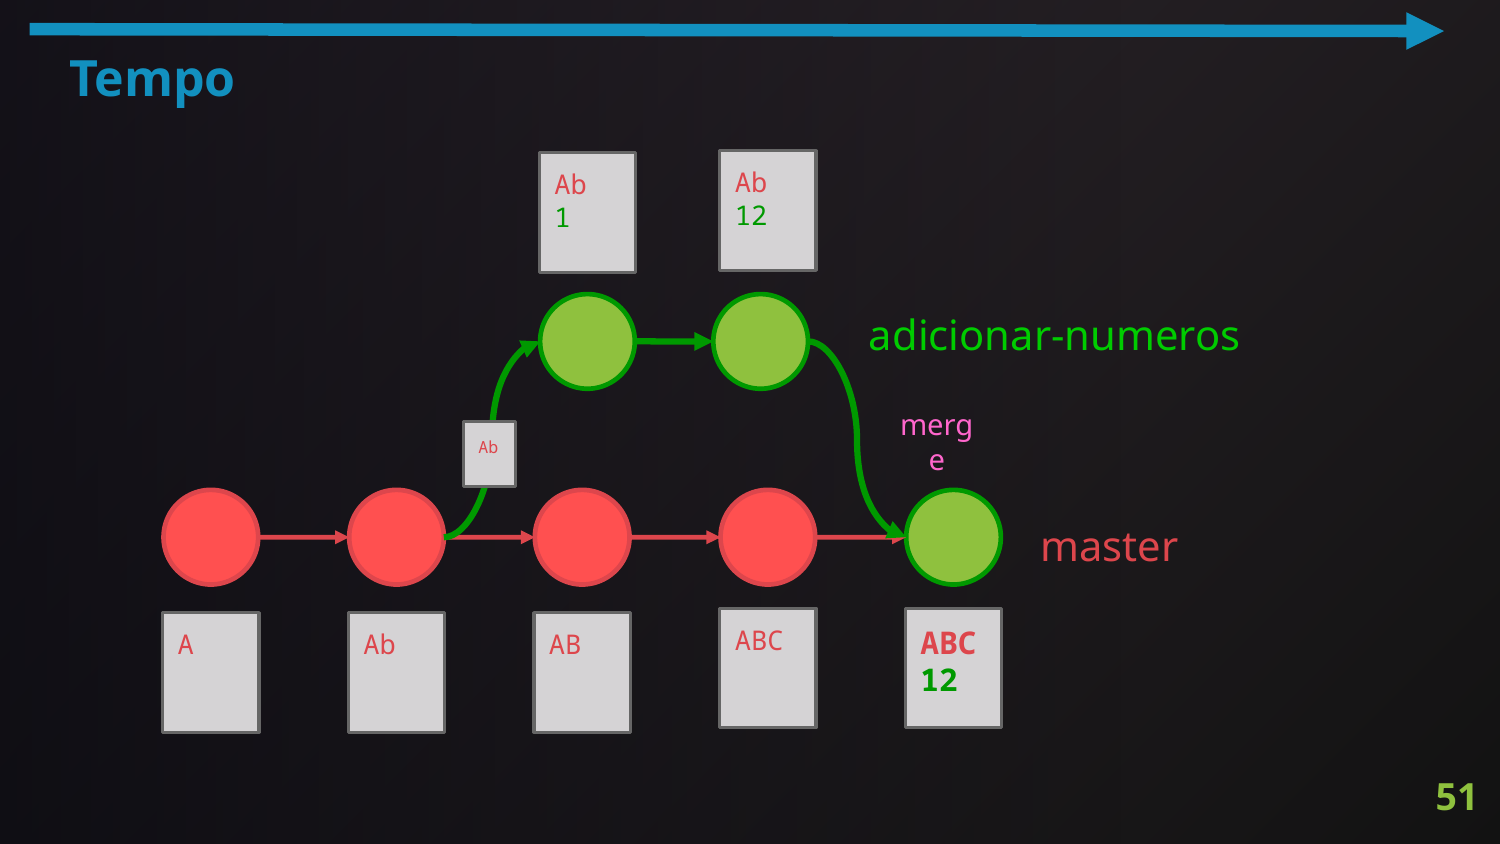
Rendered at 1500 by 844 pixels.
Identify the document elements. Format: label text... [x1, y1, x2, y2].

text_box AB [534, 612, 631, 733]
text_box Ab 1 [539, 152, 636, 273]
text_box [163, 489, 259, 585]
text_box [540, 294, 635, 389]
text_box [349, 489, 444, 585]
slide_number <number> [1407, 752, 1494, 844]
text_box [534, 489, 630, 585]
text_box ABC [719, 608, 816, 728]
text_box Ab [348, 612, 445, 733]
text_box adicionar-numeros [853, 294, 1288, 359]
text_box [906, 489, 1001, 585]
text_box A [162, 612, 259, 733]
text_box [713, 294, 808, 389]
text_box Ab [463, 421, 516, 487]
text_box [720, 489, 816, 585]
text_box ABC 12 [905, 608, 1002, 728]
text_box Tempo [54, 31, 623, 138]
text_box Ab 12 [719, 150, 816, 271]
text_box merge [880, 391, 994, 458]
text_box master [1024, 504, 1312, 570]
